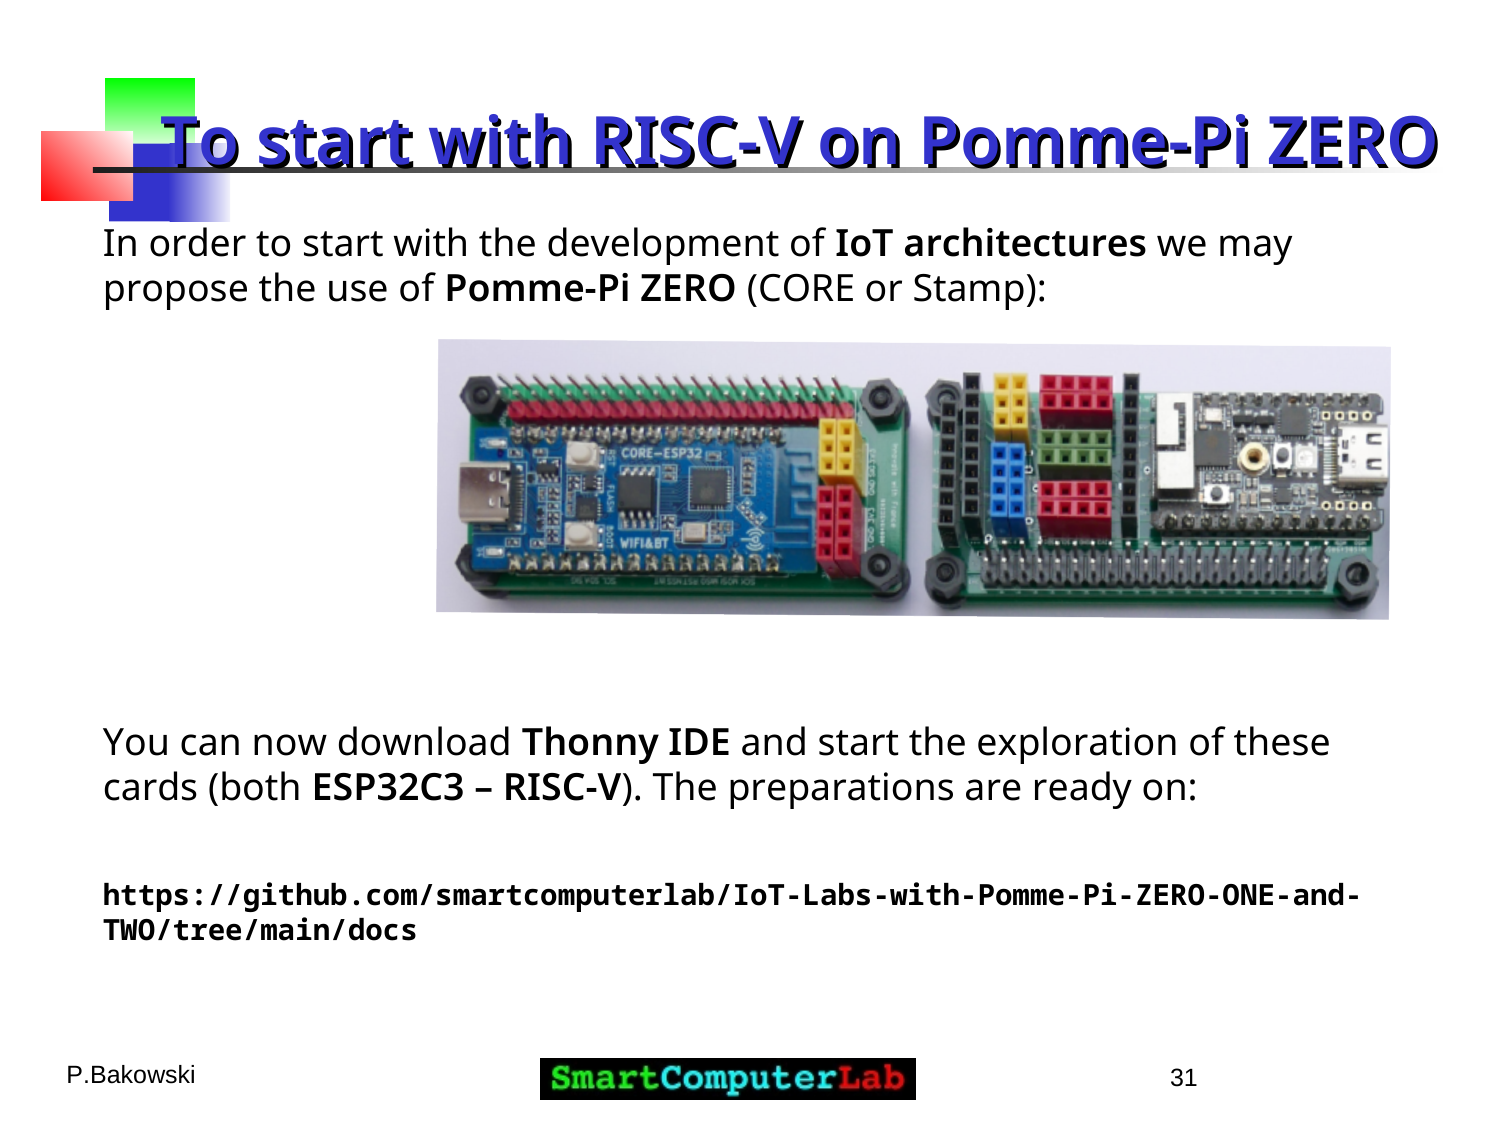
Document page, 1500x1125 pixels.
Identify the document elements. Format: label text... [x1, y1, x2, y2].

picture [540, 1058, 916, 1100]
picture [435, 338, 1391, 620]
text_box In order to start with the development of IoT architectures we may propose the use of Pomme-Pi ZERO (CORE or Stamp): You can now download Thonny IDE and start the exploration of these cards (both ESP32C3 – RISC-V). The preparations are ready on: https://github.com/smartcomputerlab/IoT-Labs-with-Pomme-Pi-ZERO-ONE-and-TWO/tree/main/docs [88, 211, 1424, 1011]
title To start with RISC-V on Pomme-Pi ZERO [130, 10, 1471, 186]
